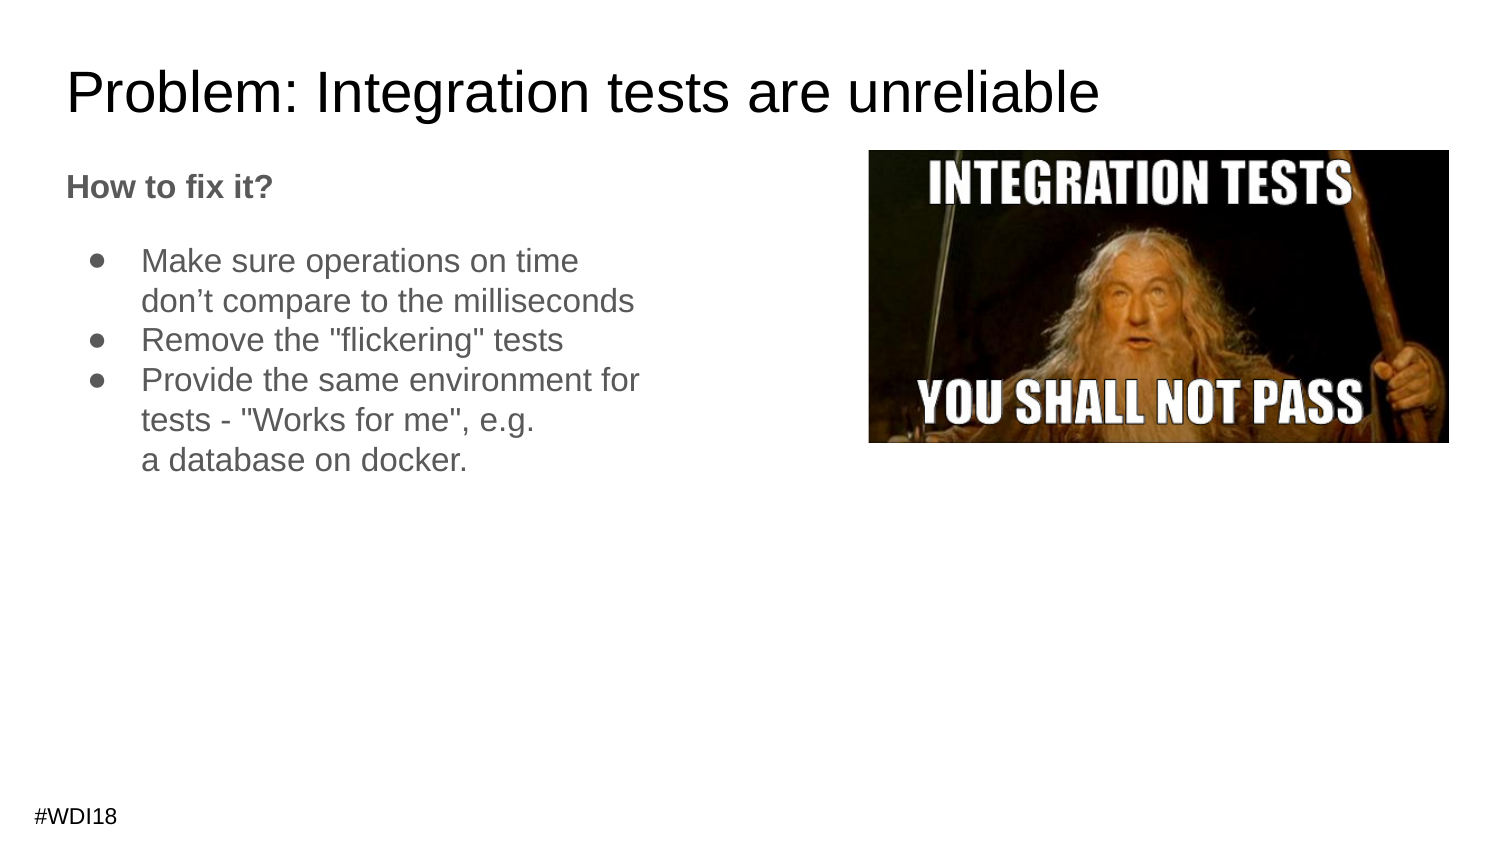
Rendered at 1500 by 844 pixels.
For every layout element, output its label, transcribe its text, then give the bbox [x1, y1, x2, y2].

title Problem: Integration tests are unreliable [51, 39, 1449, 114]
picture [868, 150, 1449, 443]
text_box #WDI18 [0, 786, 247, 844]
list How to fix it? Make sure operations on time don’t compare to the milliseconds Remove the "flickering" tests Provide the same environment for tests - "Works for me", e.g. a database on docker. [51, 150, 1449, 709]
